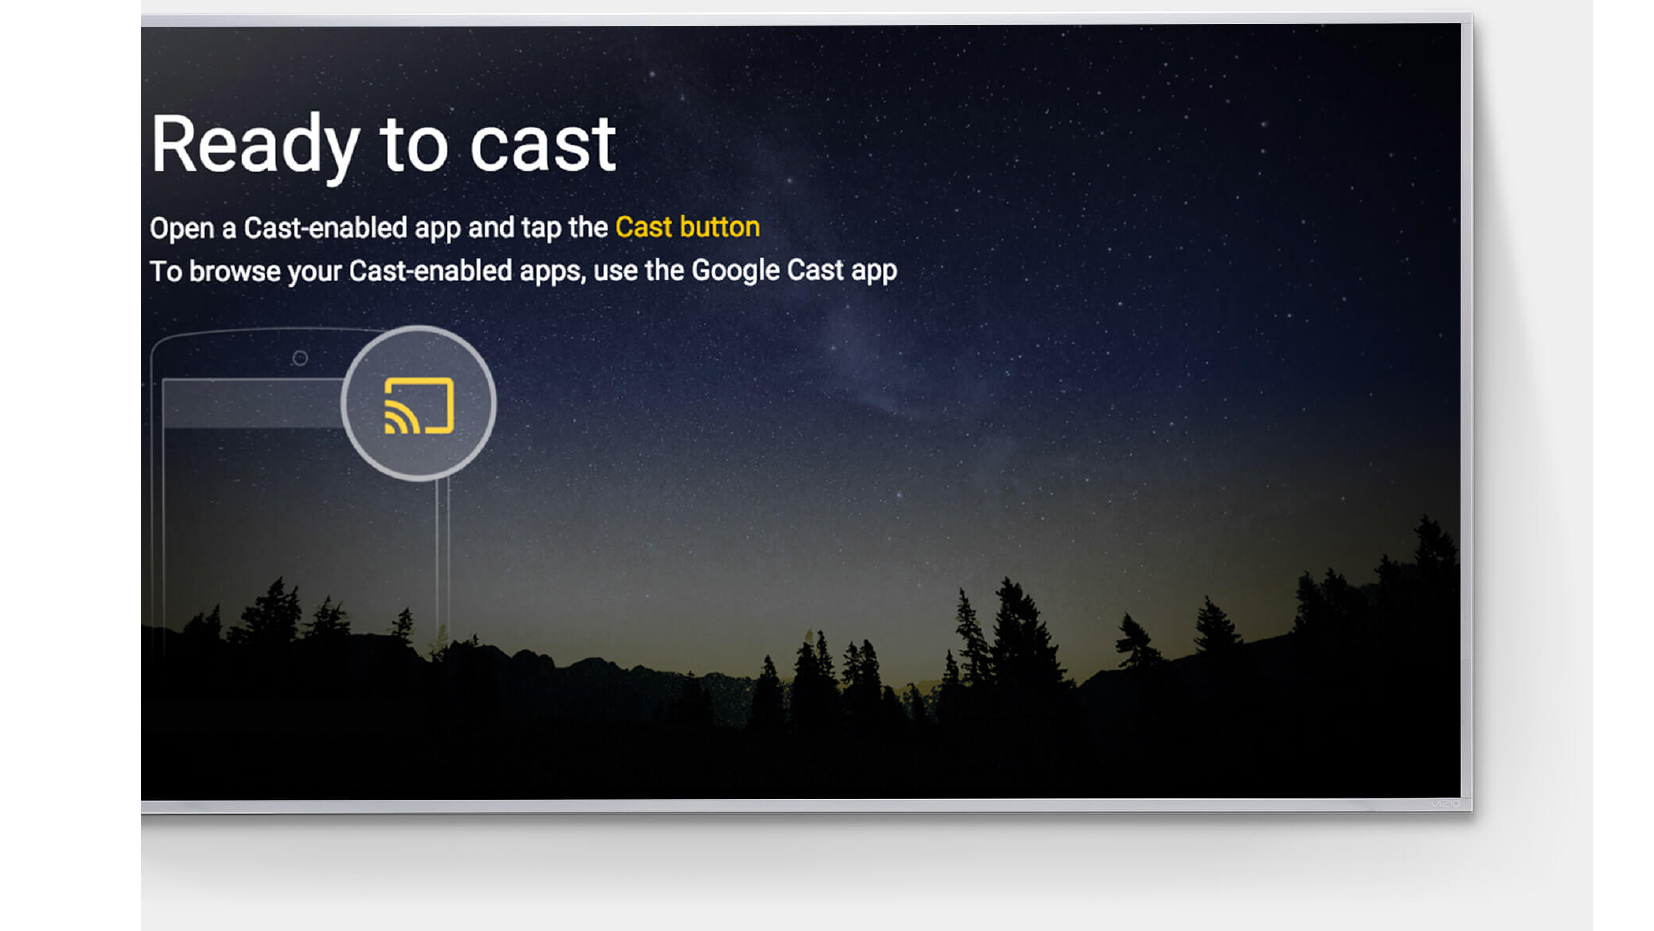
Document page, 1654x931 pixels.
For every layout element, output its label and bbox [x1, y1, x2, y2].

picture [141, 0, 1593, 931]
